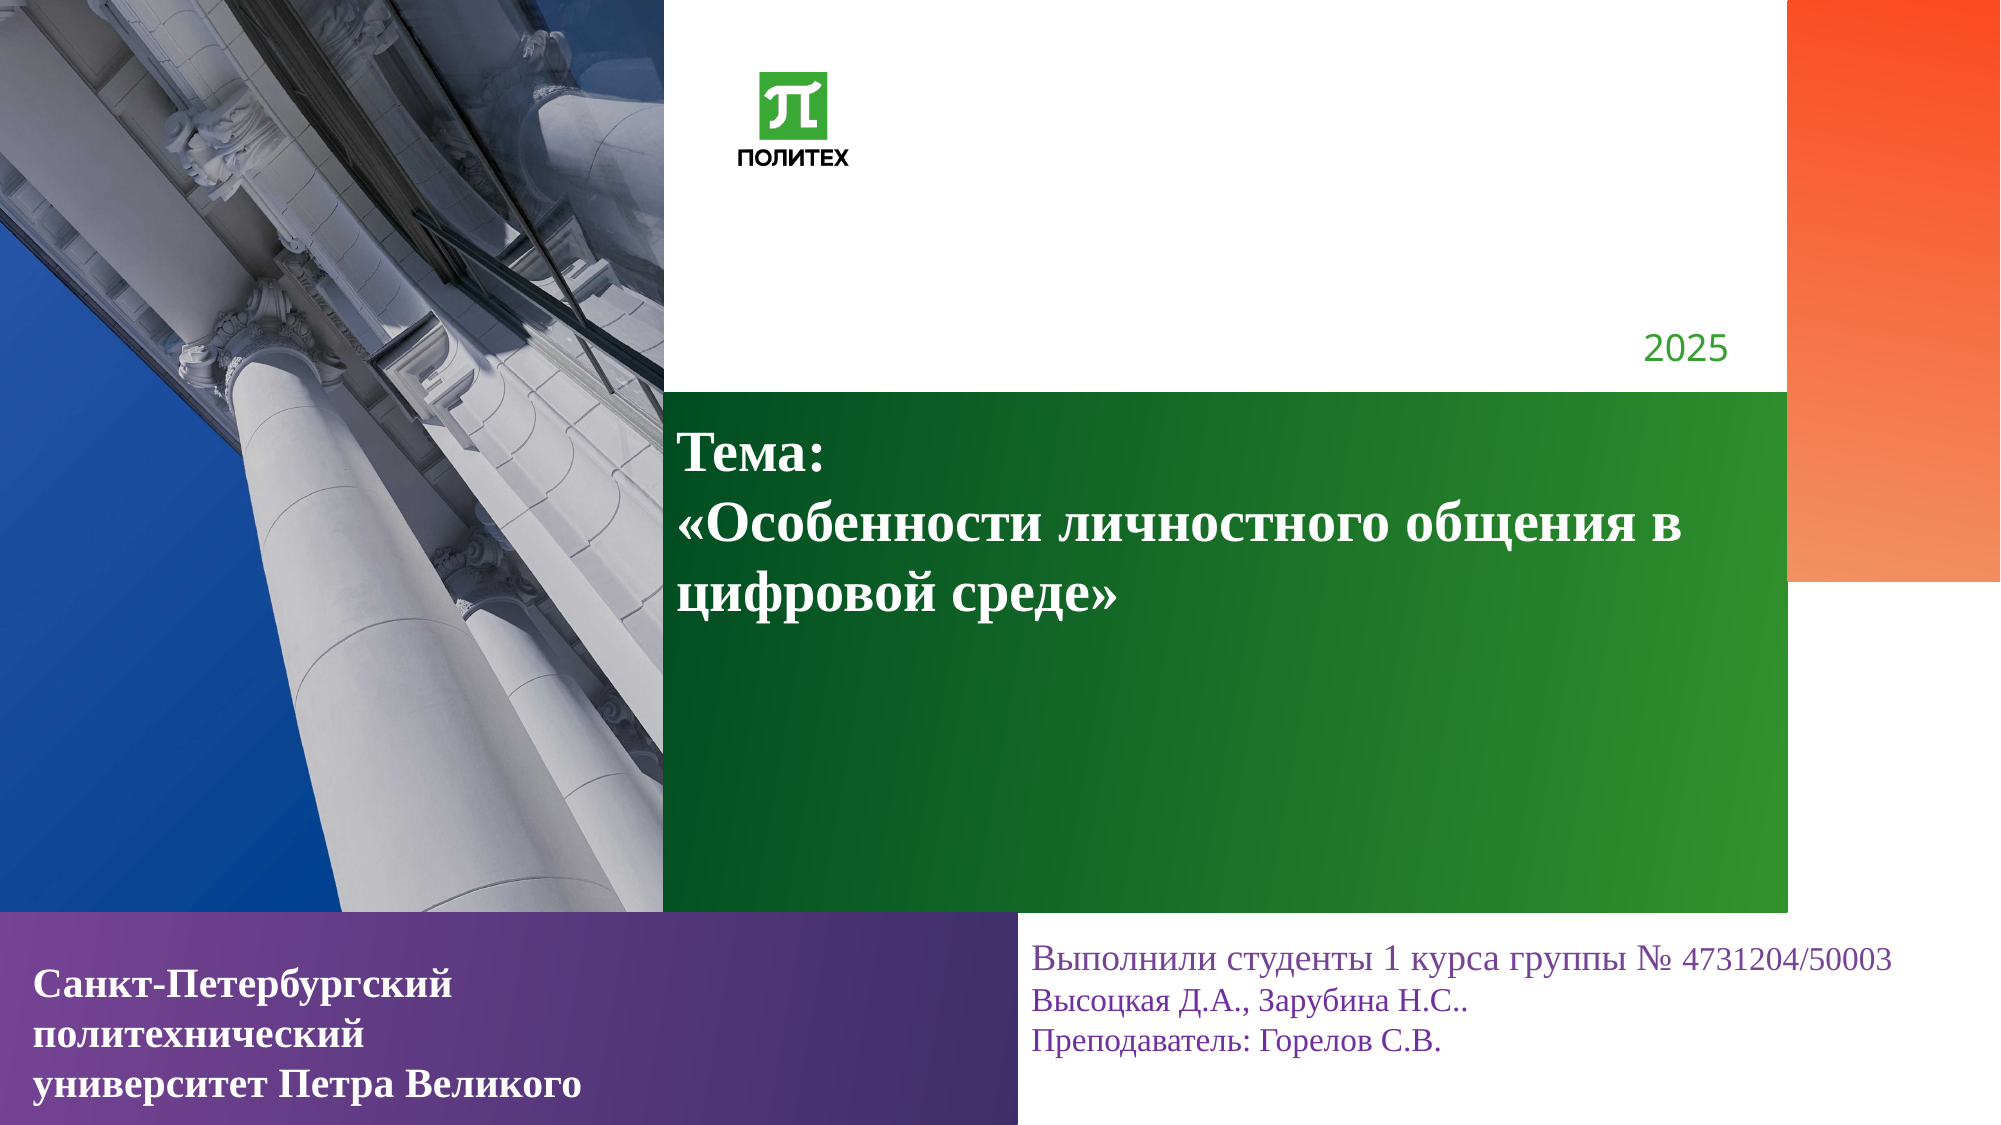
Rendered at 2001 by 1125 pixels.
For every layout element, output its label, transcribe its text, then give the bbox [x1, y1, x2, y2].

text_box Выполнили студенты 1 курса группы № 4731204/50003 Высоцкая Д.А., Зарубина Н.С.. Преподаватель: Горелов С.В. [1016, 925, 2000, 1105]
picture [738, 72, 849, 166]
text_box 2025 [1453, 317, 1745, 377]
text_box Санкт-Петербургский политехнический университет Петра Великого [17, 948, 601, 1114]
text_box Тема: «Особенности личностного общения в цифровой среде» [661, 405, 1786, 701]
picture [0, 0, 664, 912]
text_box [0, 0, 2000, 1125]
